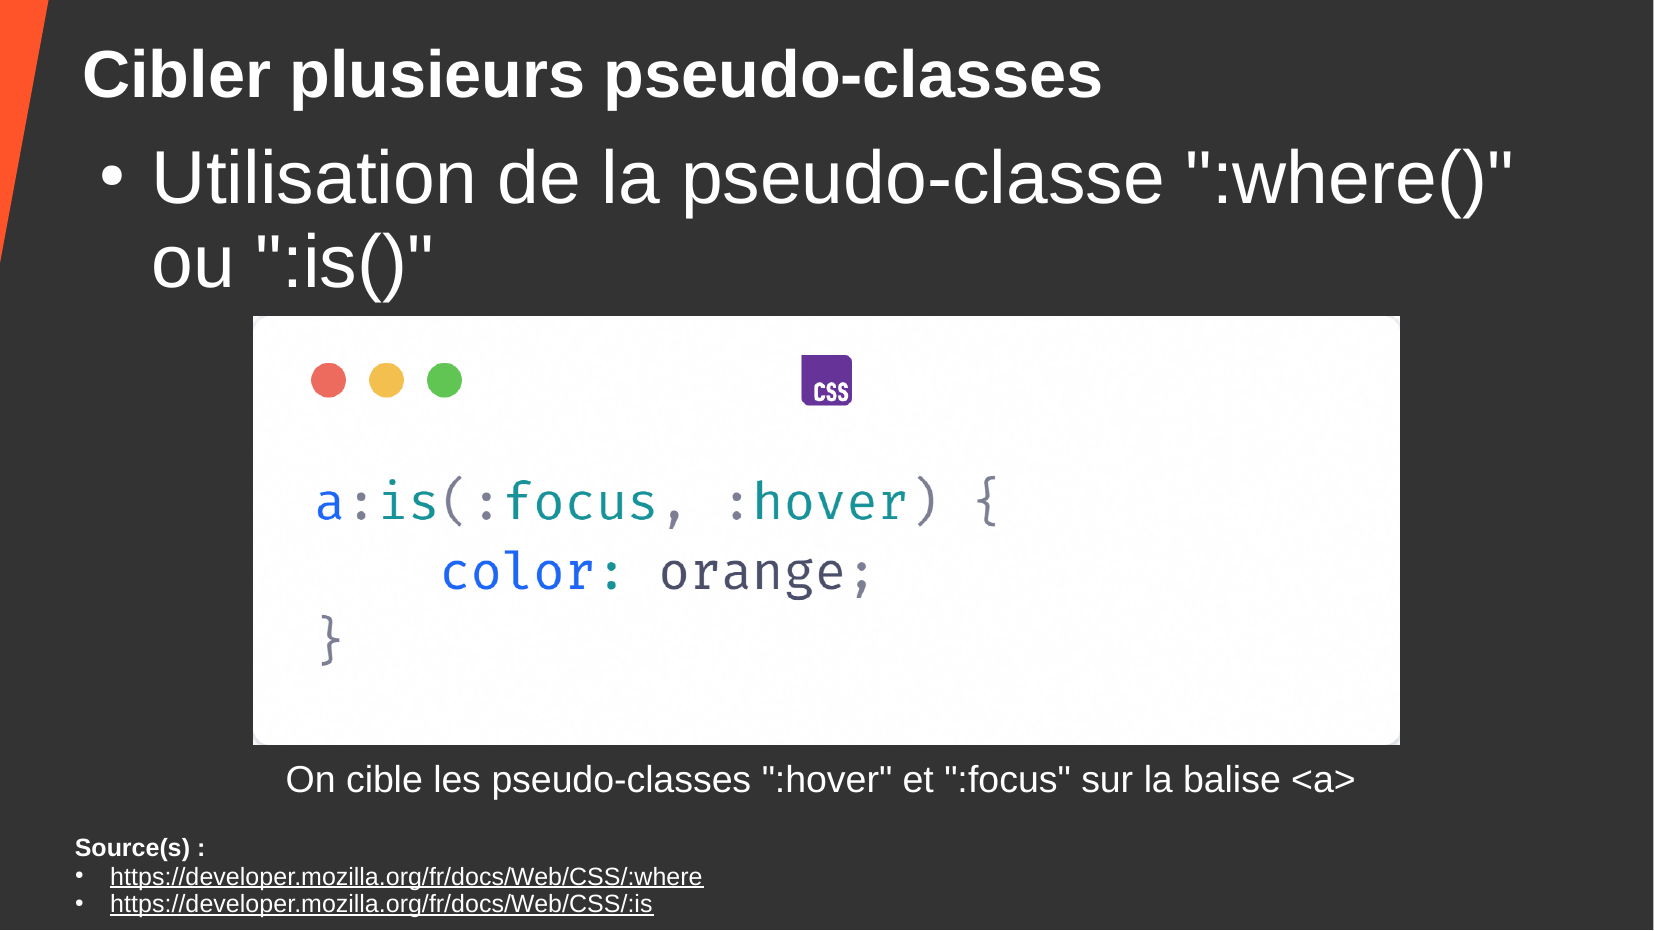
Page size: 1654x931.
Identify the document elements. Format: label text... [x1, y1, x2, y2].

picture [253, 316, 1400, 745]
title Cibler plusieurs pseudo-classes [82, 37, 1571, 114]
list Utilisation de la pseudo-classe ":where()" ou ":is()" [80, 135, 1605, 319]
text_box On cible les pseudo-classes ":hover" et ":focus" sur la balise <a> [212, 751, 1430, 809]
text_box Source(s) : https://developer.mozilla.org/fr/docs/Web/CSS/:where https://developer.mozilla.org/fr/docs/Web/CSS/:is [60, 826, 1546, 931]
text_box [0, 0, 49, 264]
